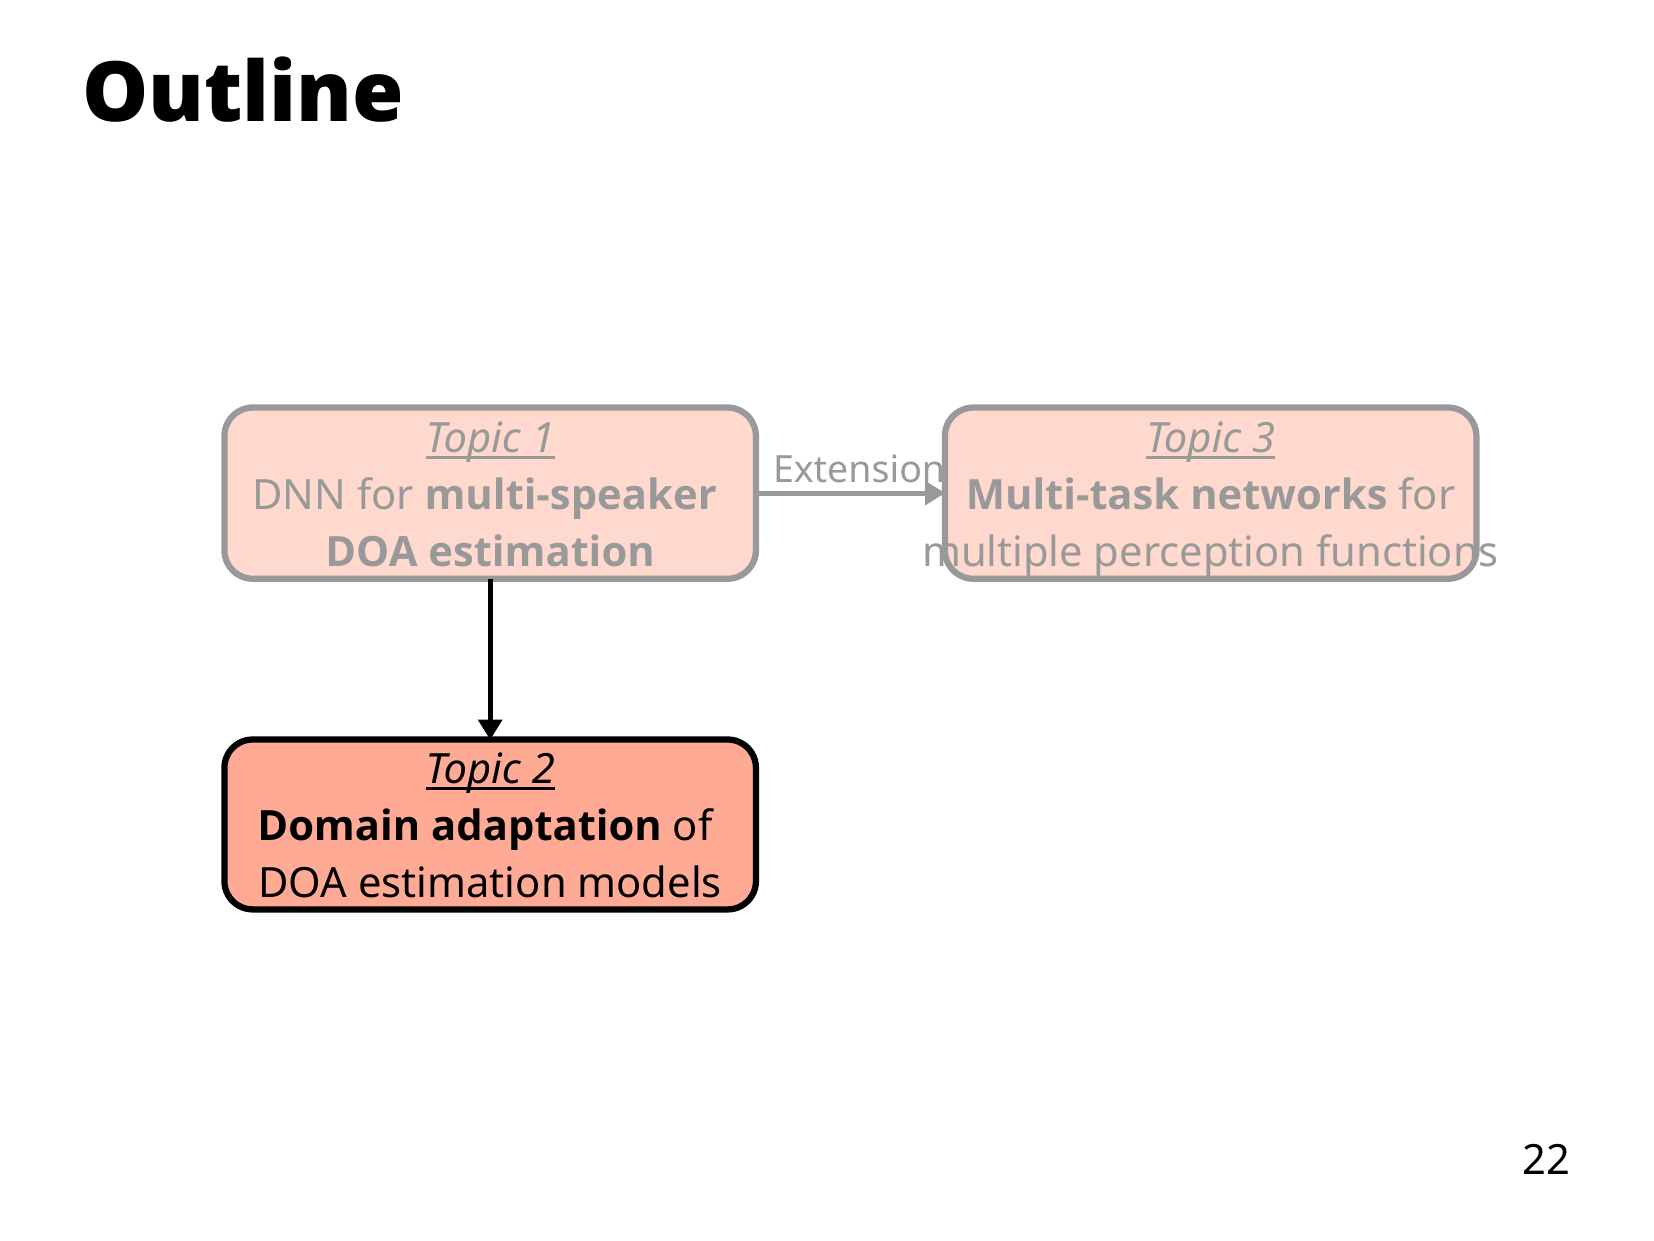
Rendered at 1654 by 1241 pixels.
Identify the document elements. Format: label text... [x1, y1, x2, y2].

text_box Topic 1 DNN for multi-speaker DOA estimation [224, 407, 756, 579]
title Outline [82, 37, 1571, 143]
text_box Topic 2 Domain adaptation of DOA estimation models [224, 739, 756, 910]
text_box Topic 3 Multi-task networks for multiple perception functions [944, 407, 1477, 579]
